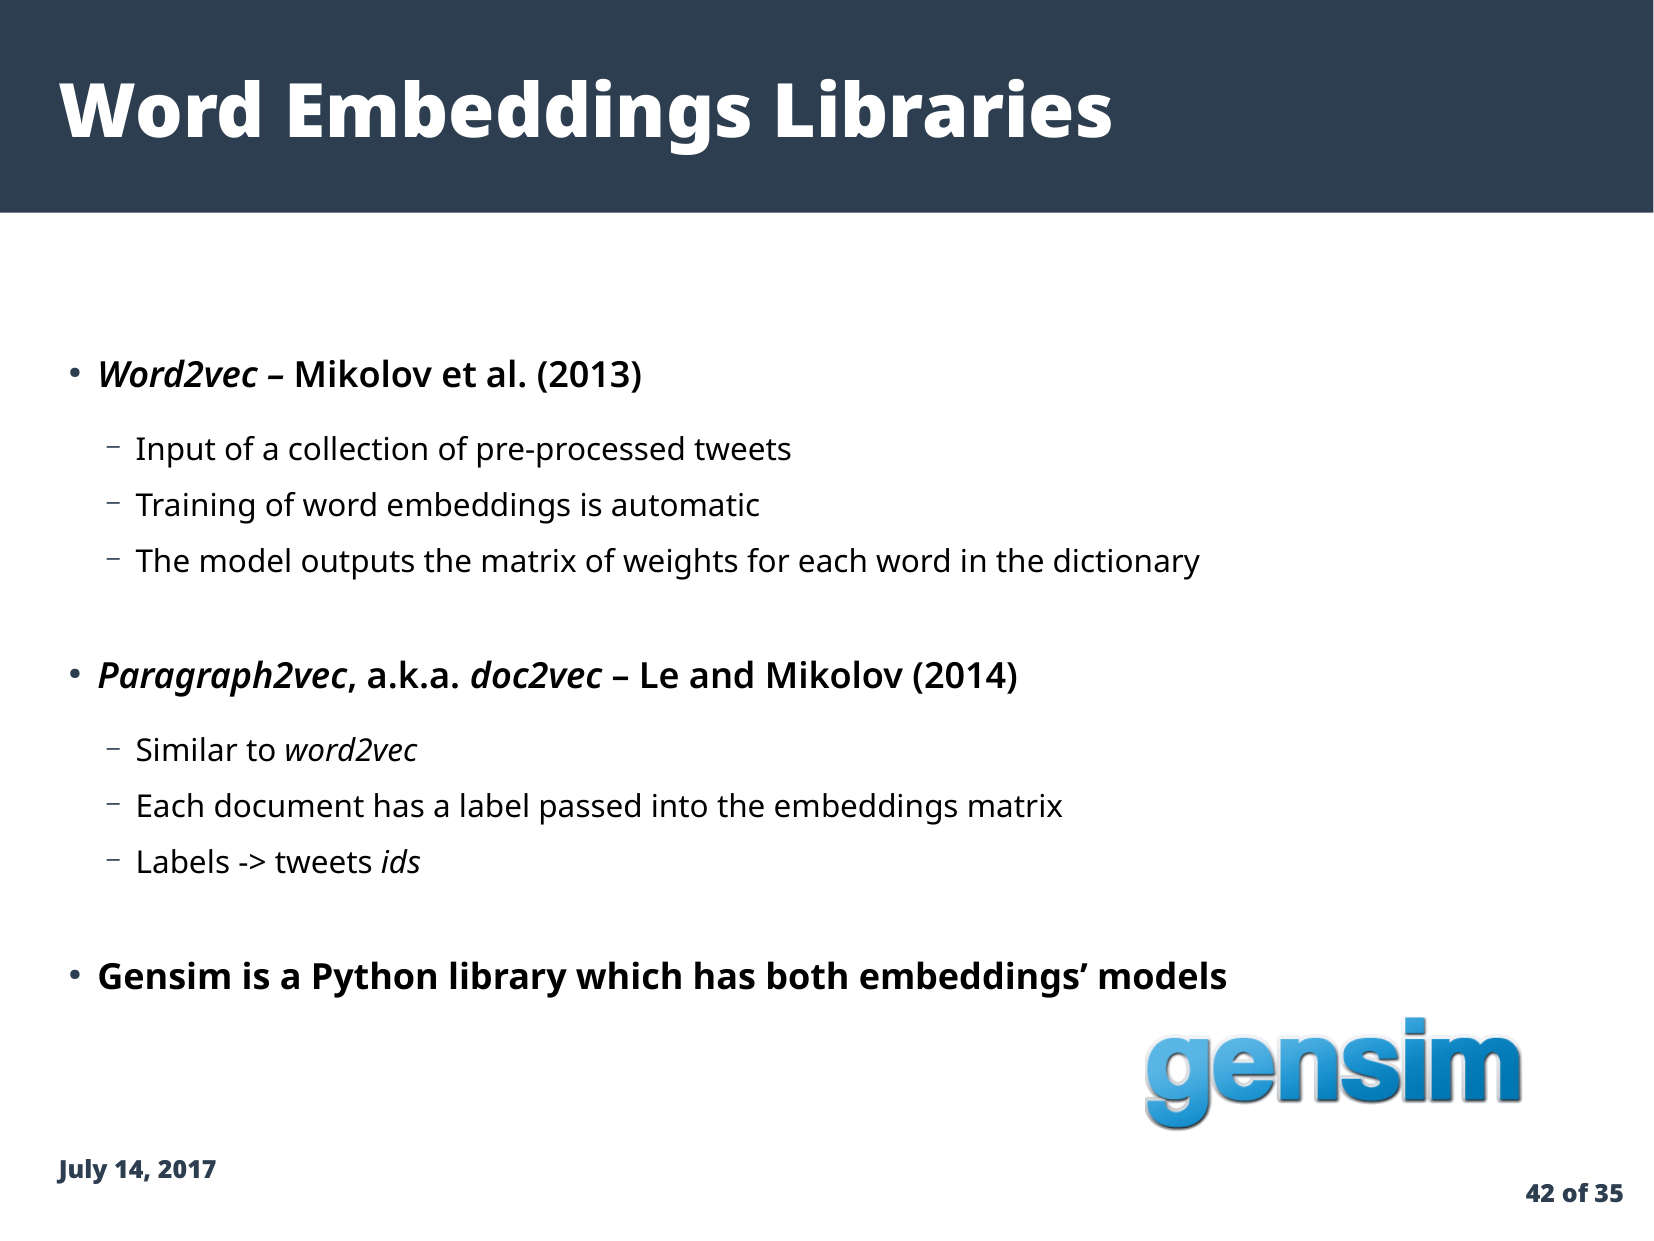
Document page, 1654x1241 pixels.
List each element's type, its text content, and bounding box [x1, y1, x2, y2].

picture [1145, 1015, 1524, 1133]
title Word Embeddings Libraries [59, 29, 1595, 187]
list Word2vec – Mikolov et al. (2013) Input of a collection of pre-processed tweets Training of word embeddings is automatic The model outputs the matrix of weights for each word in the dictionary Paragraph2vec, a.k.a. doc2vec – Le and Mikolov (2014) Similar to word2vec Each document has a label passed into the embeddings matrix Labels -> tweets ids Gensim is a Python library which has both embeddings’ models [59, 271, 1571, 1004]
